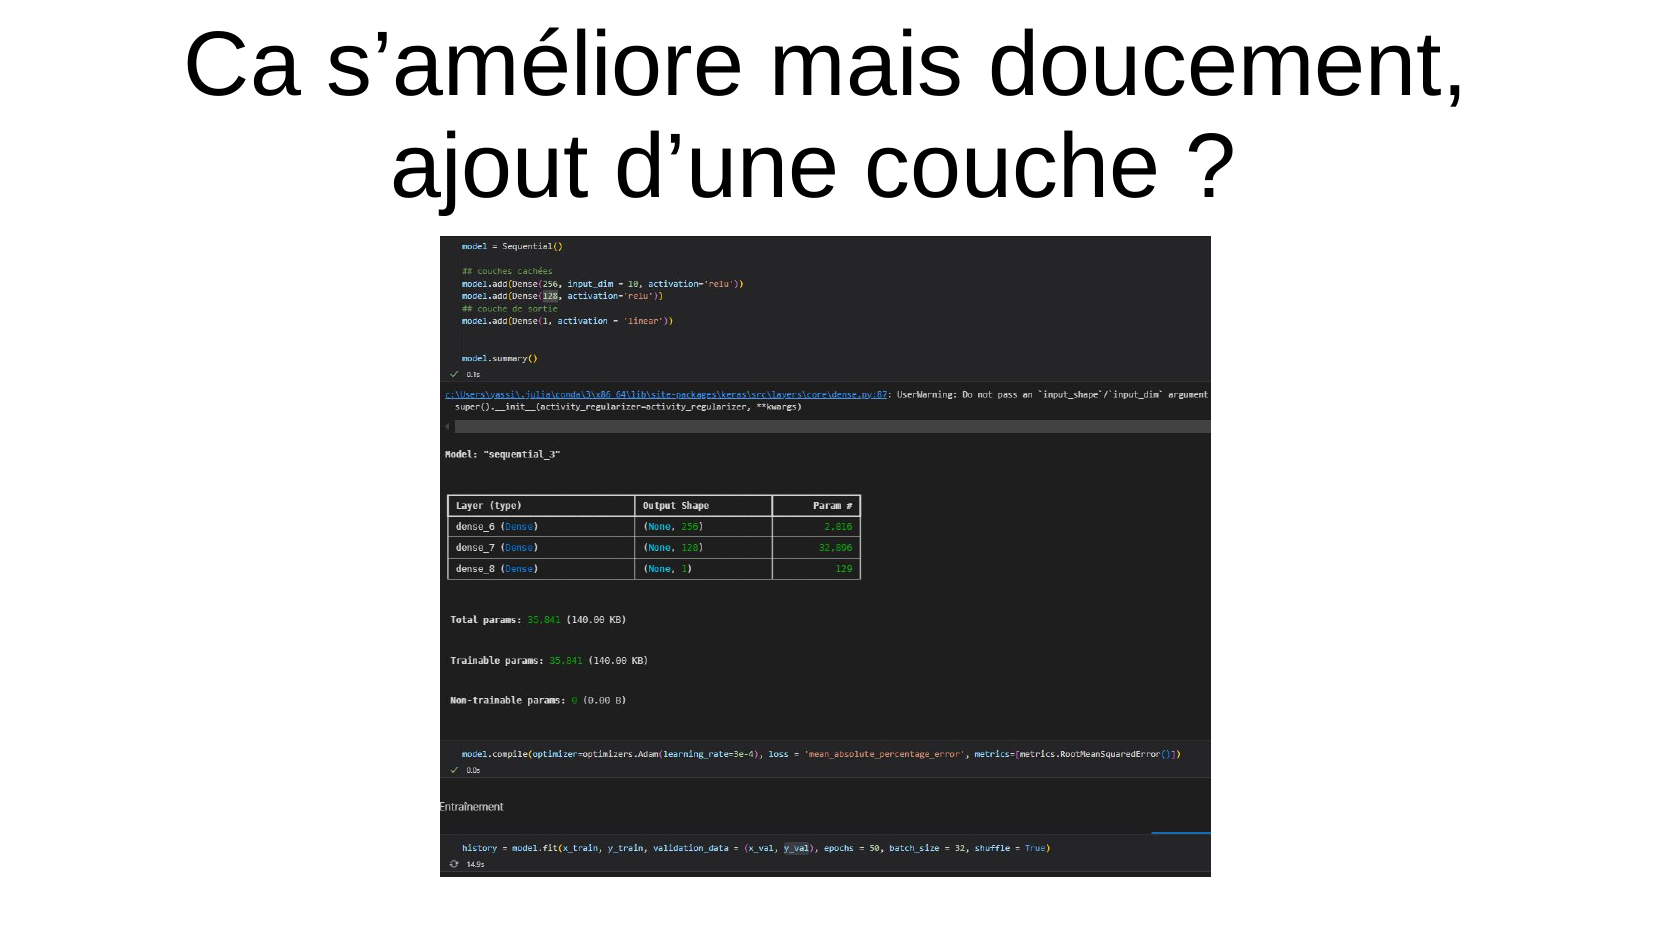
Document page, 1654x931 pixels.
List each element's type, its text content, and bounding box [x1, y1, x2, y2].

title Ca s’améliore mais doucement, ajout d’une couche ? [82, 12, 1571, 218]
picture [440, 236, 1211, 877]
